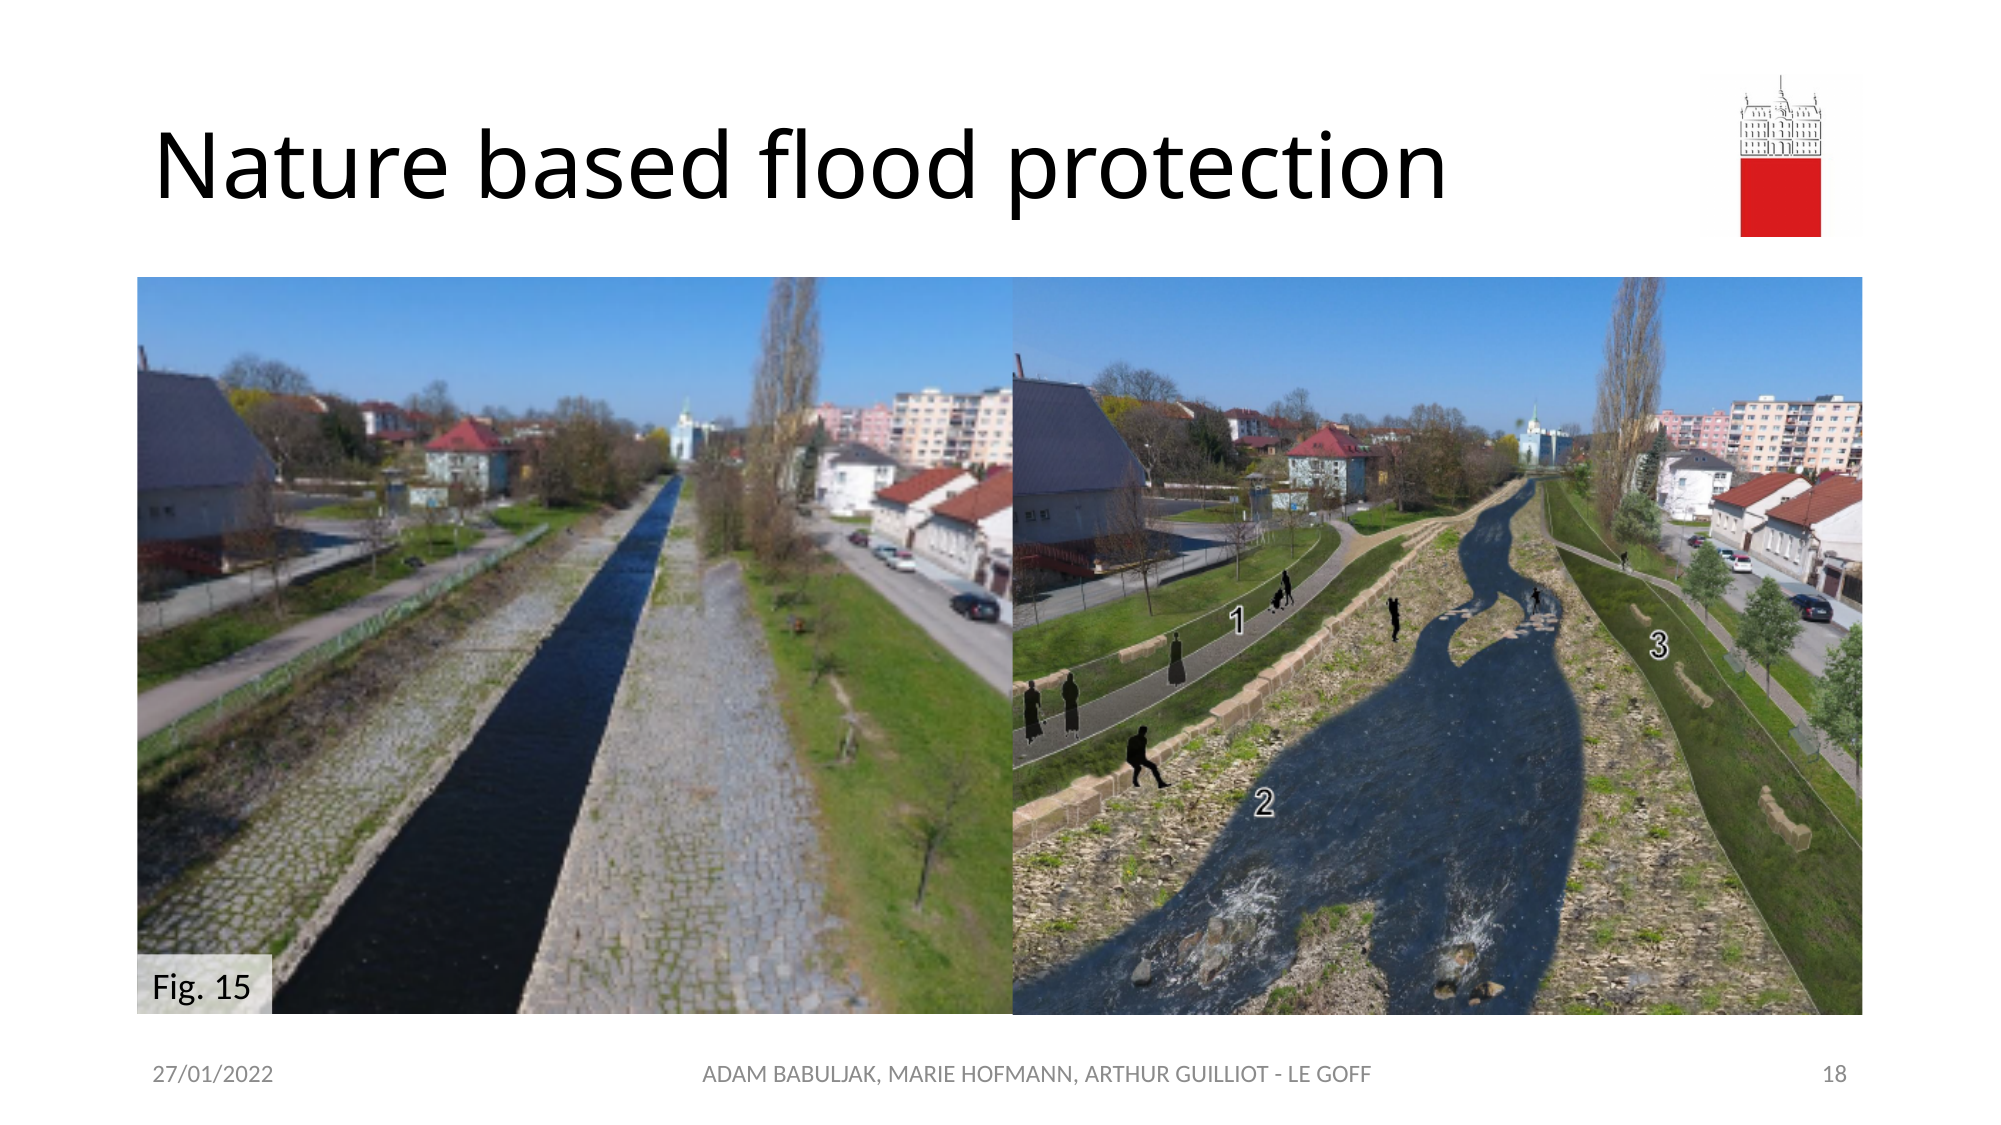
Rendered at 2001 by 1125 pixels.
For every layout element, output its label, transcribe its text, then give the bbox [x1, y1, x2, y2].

picture [137, 277, 1863, 1016]
footer ADAM BABULJAK, MARIE HOFMANN, ARTHUR GUILLIOT - LE GOFF [662, 1042, 1412, 1103]
slide_number 27/01/2022 [137, 1042, 588, 1103]
text_box Fig. 15 [137, 954, 273, 1015]
slide_number 2 [1412, 1042, 1863, 1103]
title Nature based flood protection [137, 59, 1863, 277]
